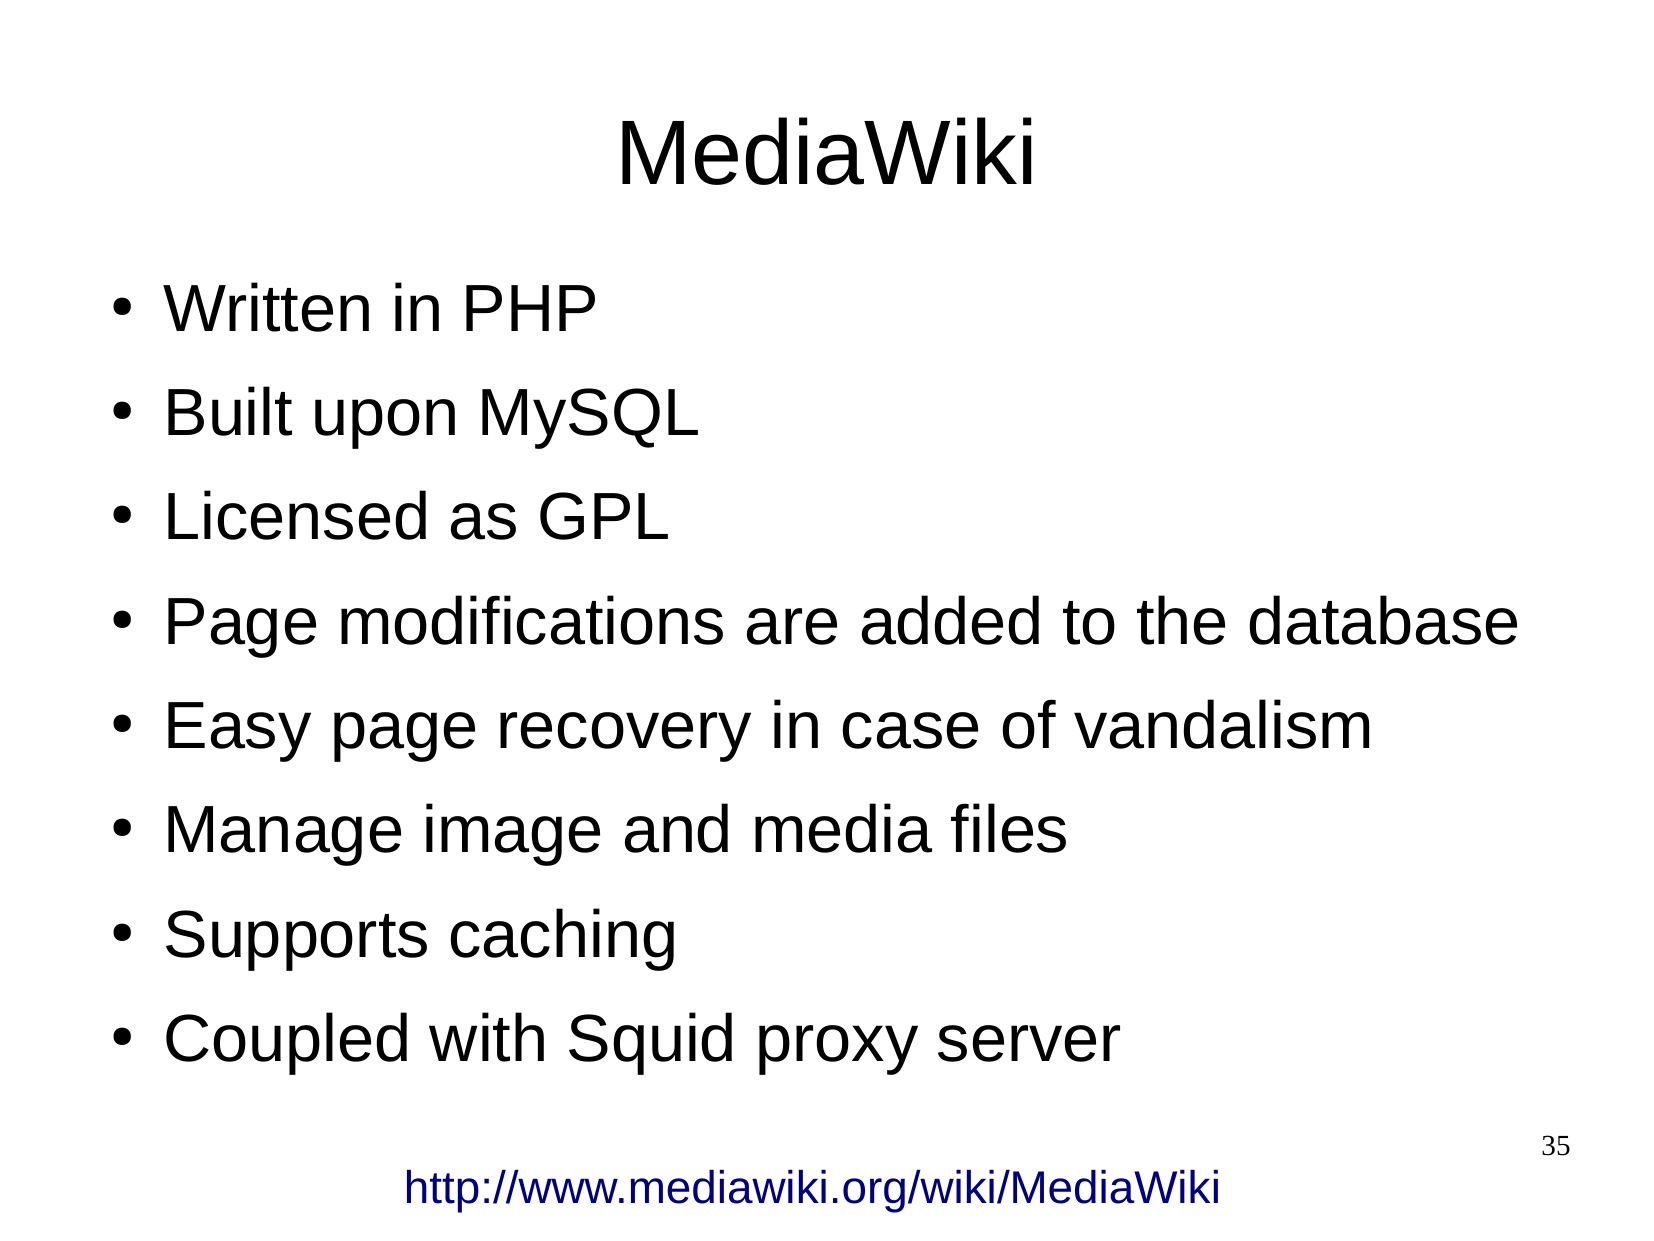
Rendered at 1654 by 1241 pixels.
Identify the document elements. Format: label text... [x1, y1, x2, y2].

list Written in PHP Built upon MySQL Licensed as GPL Page modifications are added to the database Easy page recovery in case of vandalism Manage image and media files Supports caching Coupled with Squid proxy server [92, 270, 1581, 1076]
text_box http://www.mediawiki.org/wiki/MediaWiki [31, 1154, 1607, 1221]
title MediaWiki [82, 49, 1571, 257]
